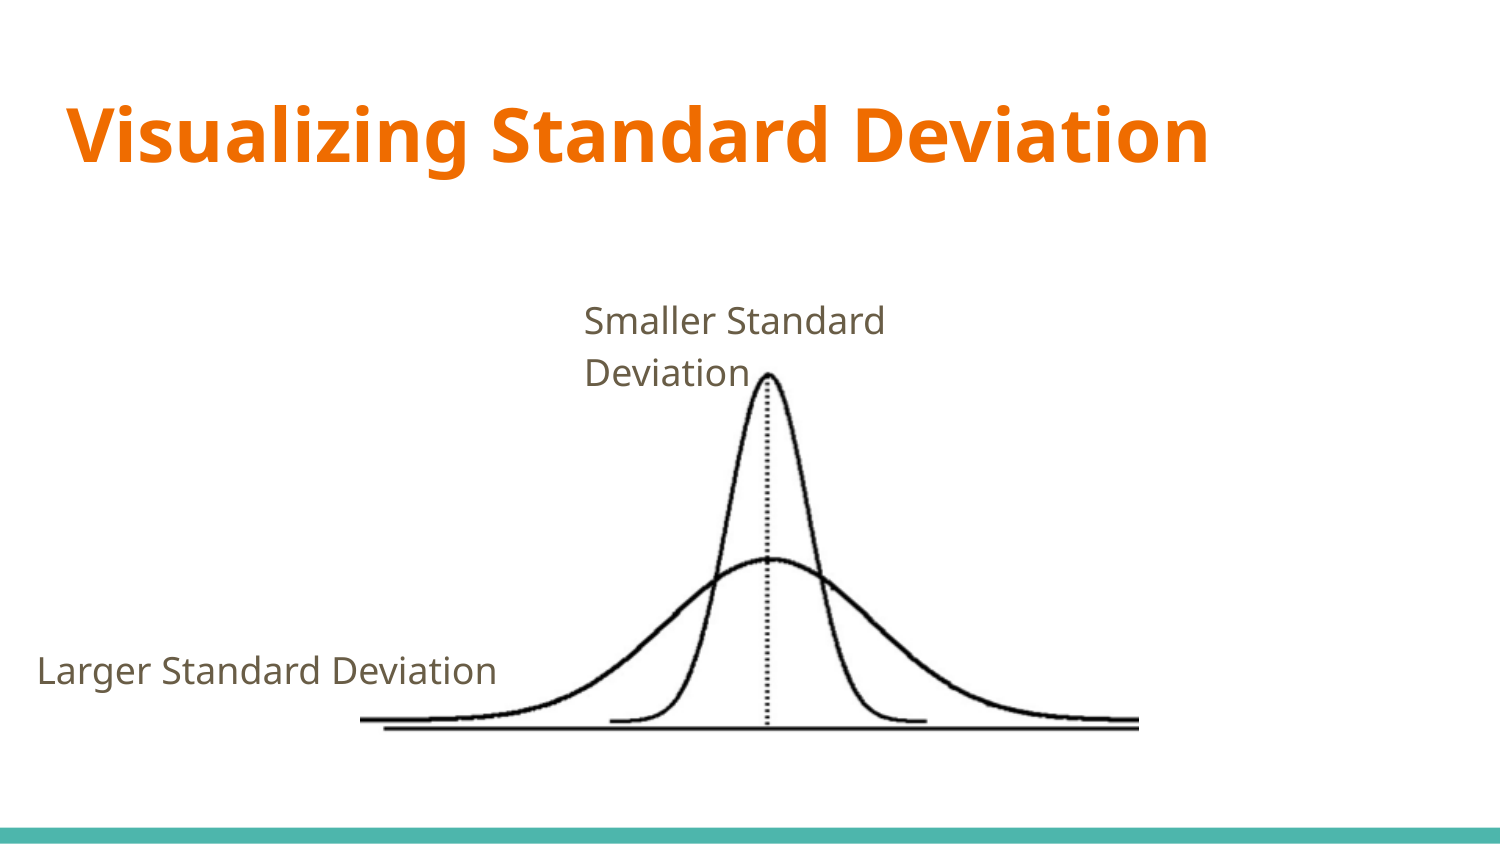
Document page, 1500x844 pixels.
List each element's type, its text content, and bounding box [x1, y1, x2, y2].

title Visualizing Standard Deviation [51, 72, 1449, 189]
picture [360, 355, 1139, 750]
list Smaller Standard Deviation [568, 275, 1078, 356]
list Larger Standard Deviation [21, 625, 531, 707]
